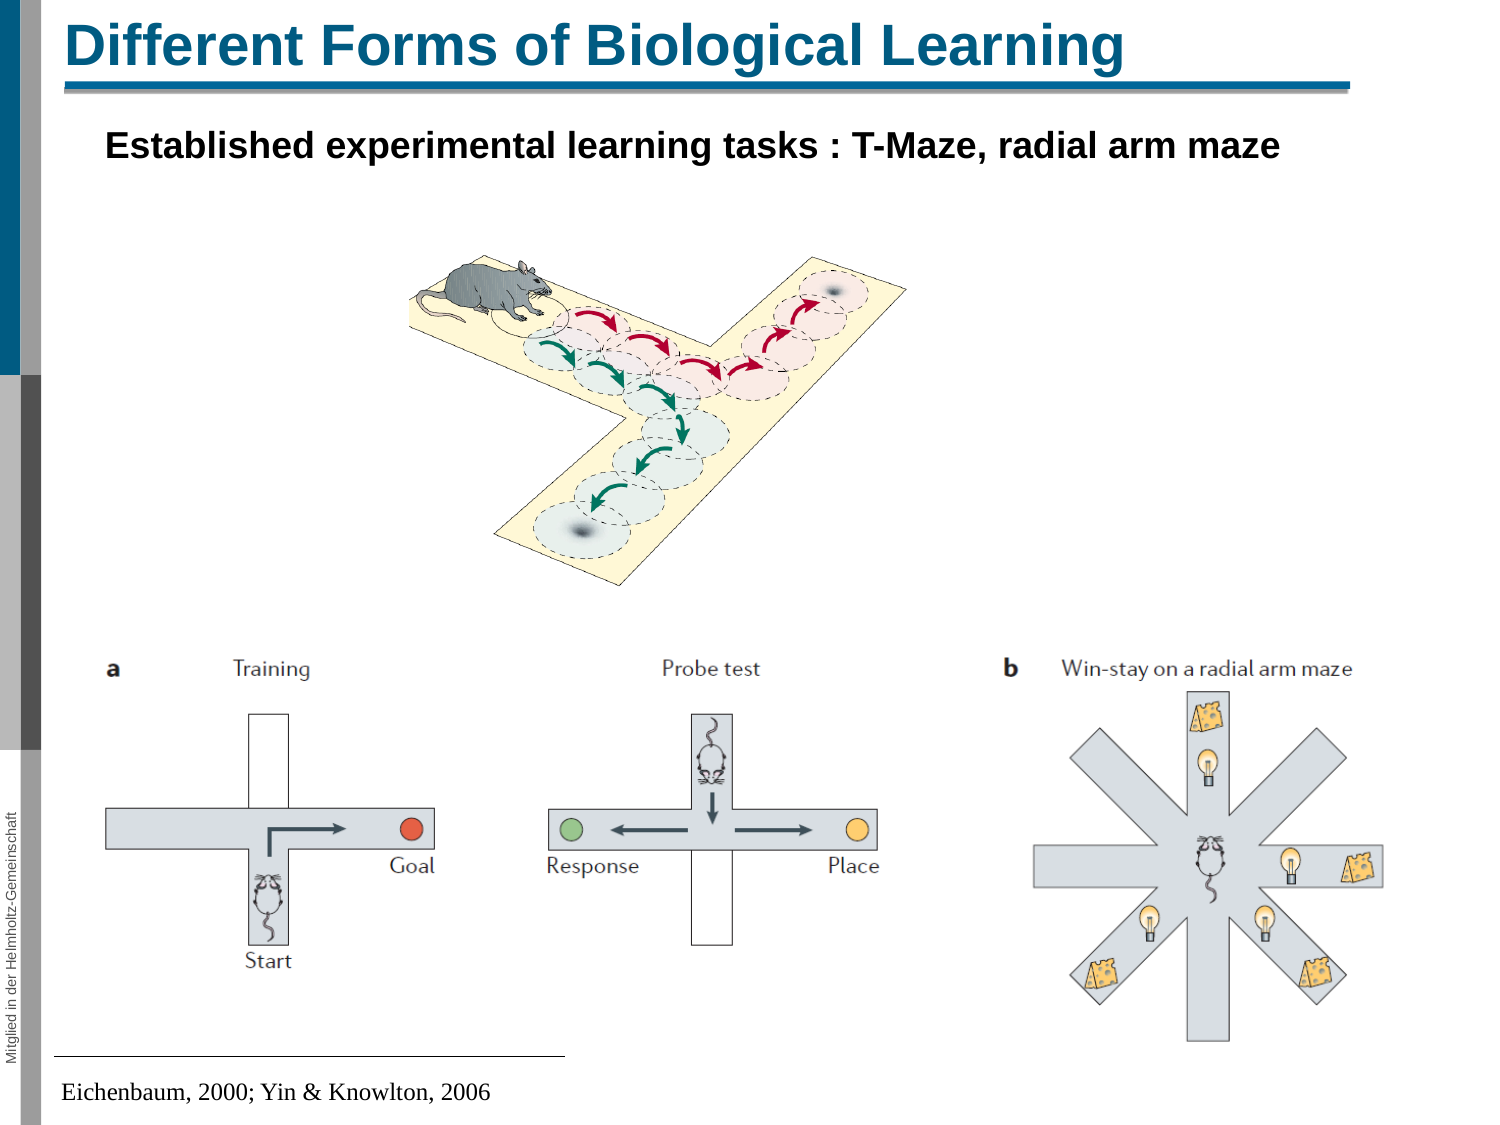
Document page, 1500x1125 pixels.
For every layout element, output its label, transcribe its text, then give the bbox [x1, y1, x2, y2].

picture [89, 633, 1396, 1054]
text_box Eichenbaum, 2000; Yin & Knowlton, 2006 [46, 1068, 704, 1113]
text_box Different Forms of Biological Learning [64, 7, 1440, 102]
picture [404, 239, 909, 589]
text_box Established experimental learning tasks : T-Maze, radial arm maze [89, 113, 1440, 339]
